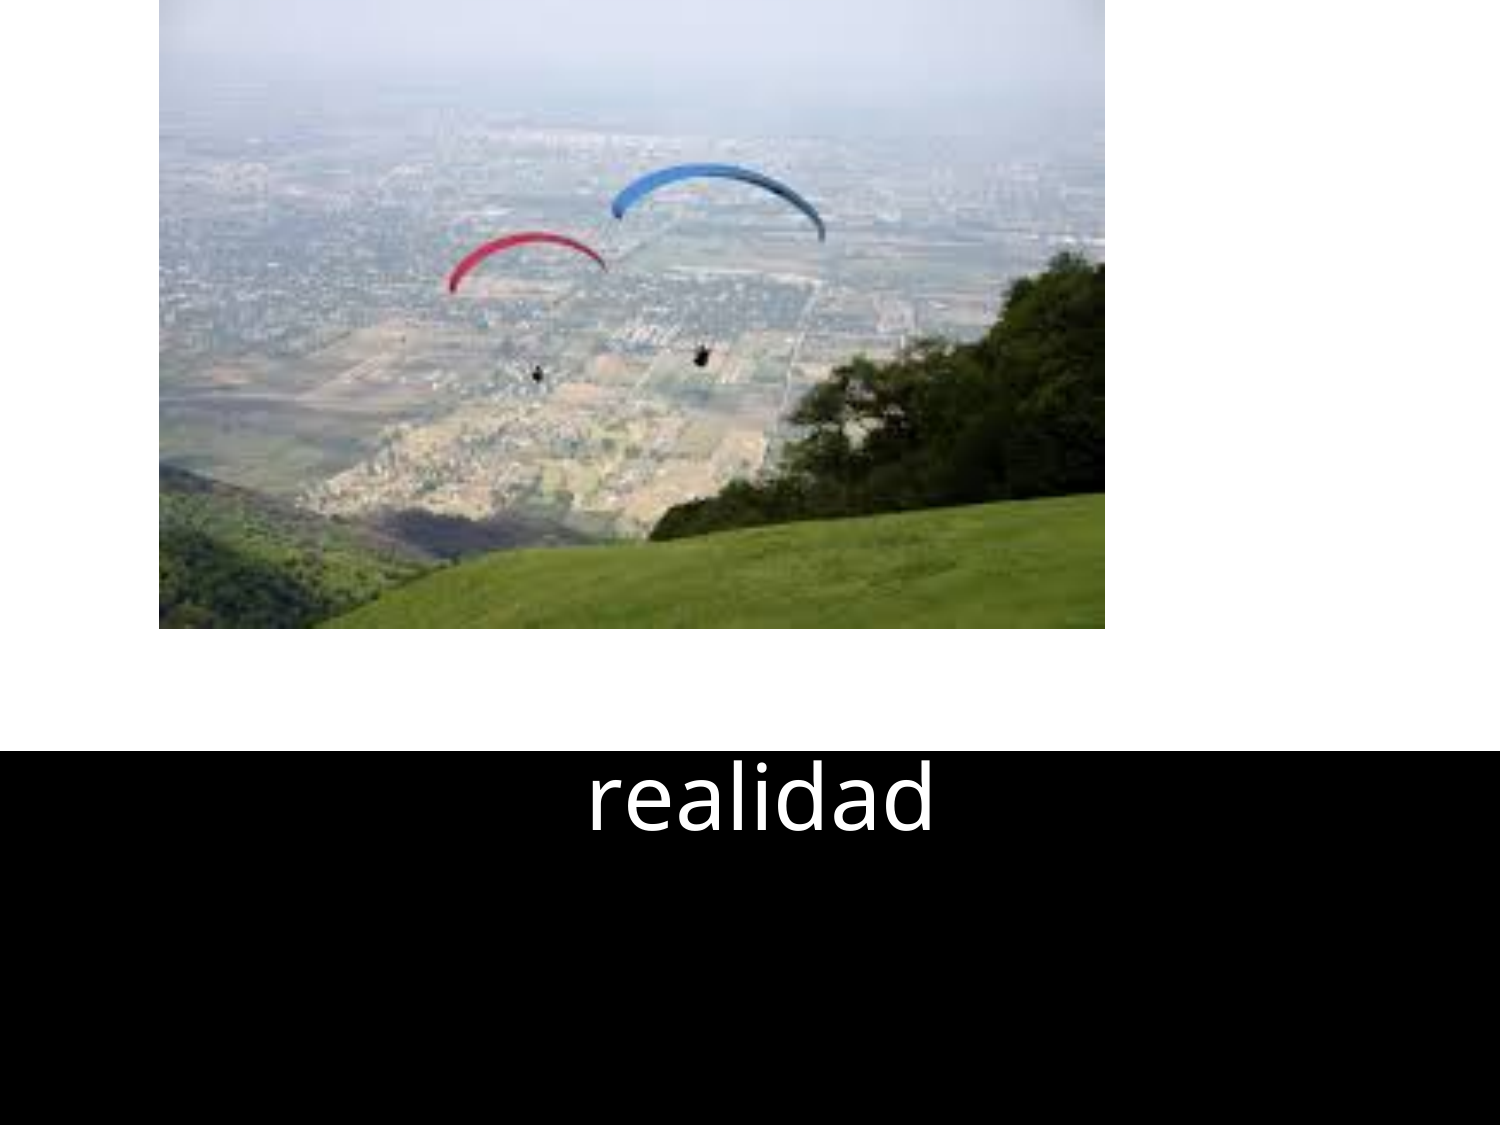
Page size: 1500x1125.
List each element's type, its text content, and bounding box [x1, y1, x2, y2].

text_box realidad [570, 731, 954, 857]
text_box [0, 751, 1500, 1125]
picture [159, 0, 1105, 629]
